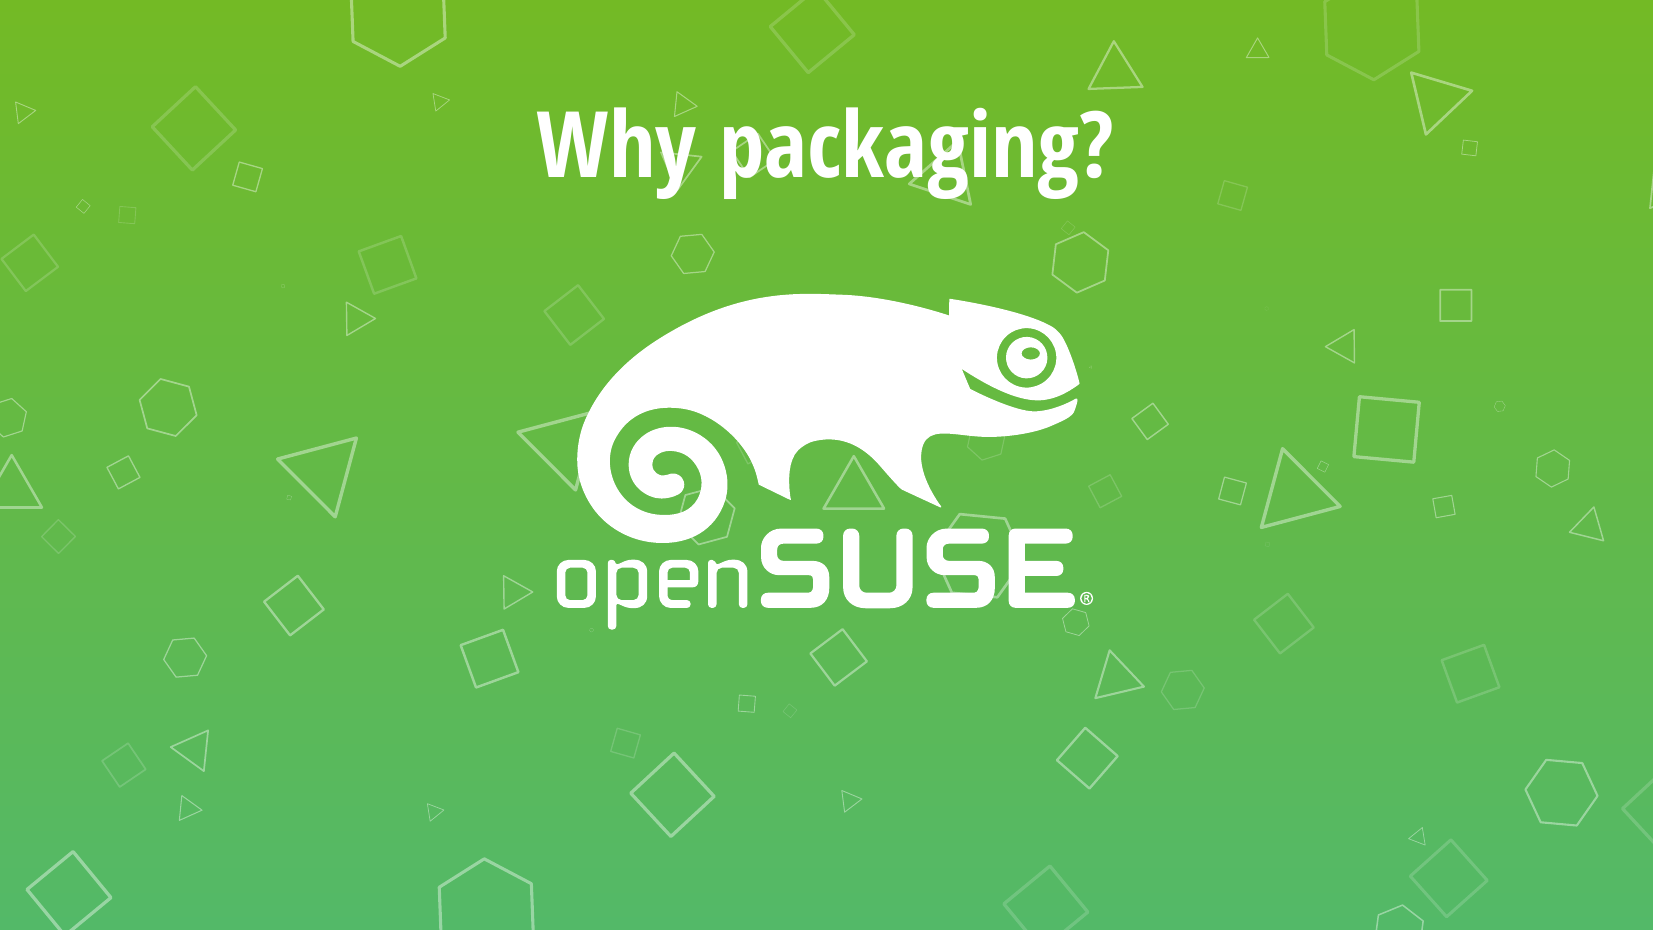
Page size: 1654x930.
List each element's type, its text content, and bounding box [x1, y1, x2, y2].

title Why packaging? [82, 29, 1571, 256]
